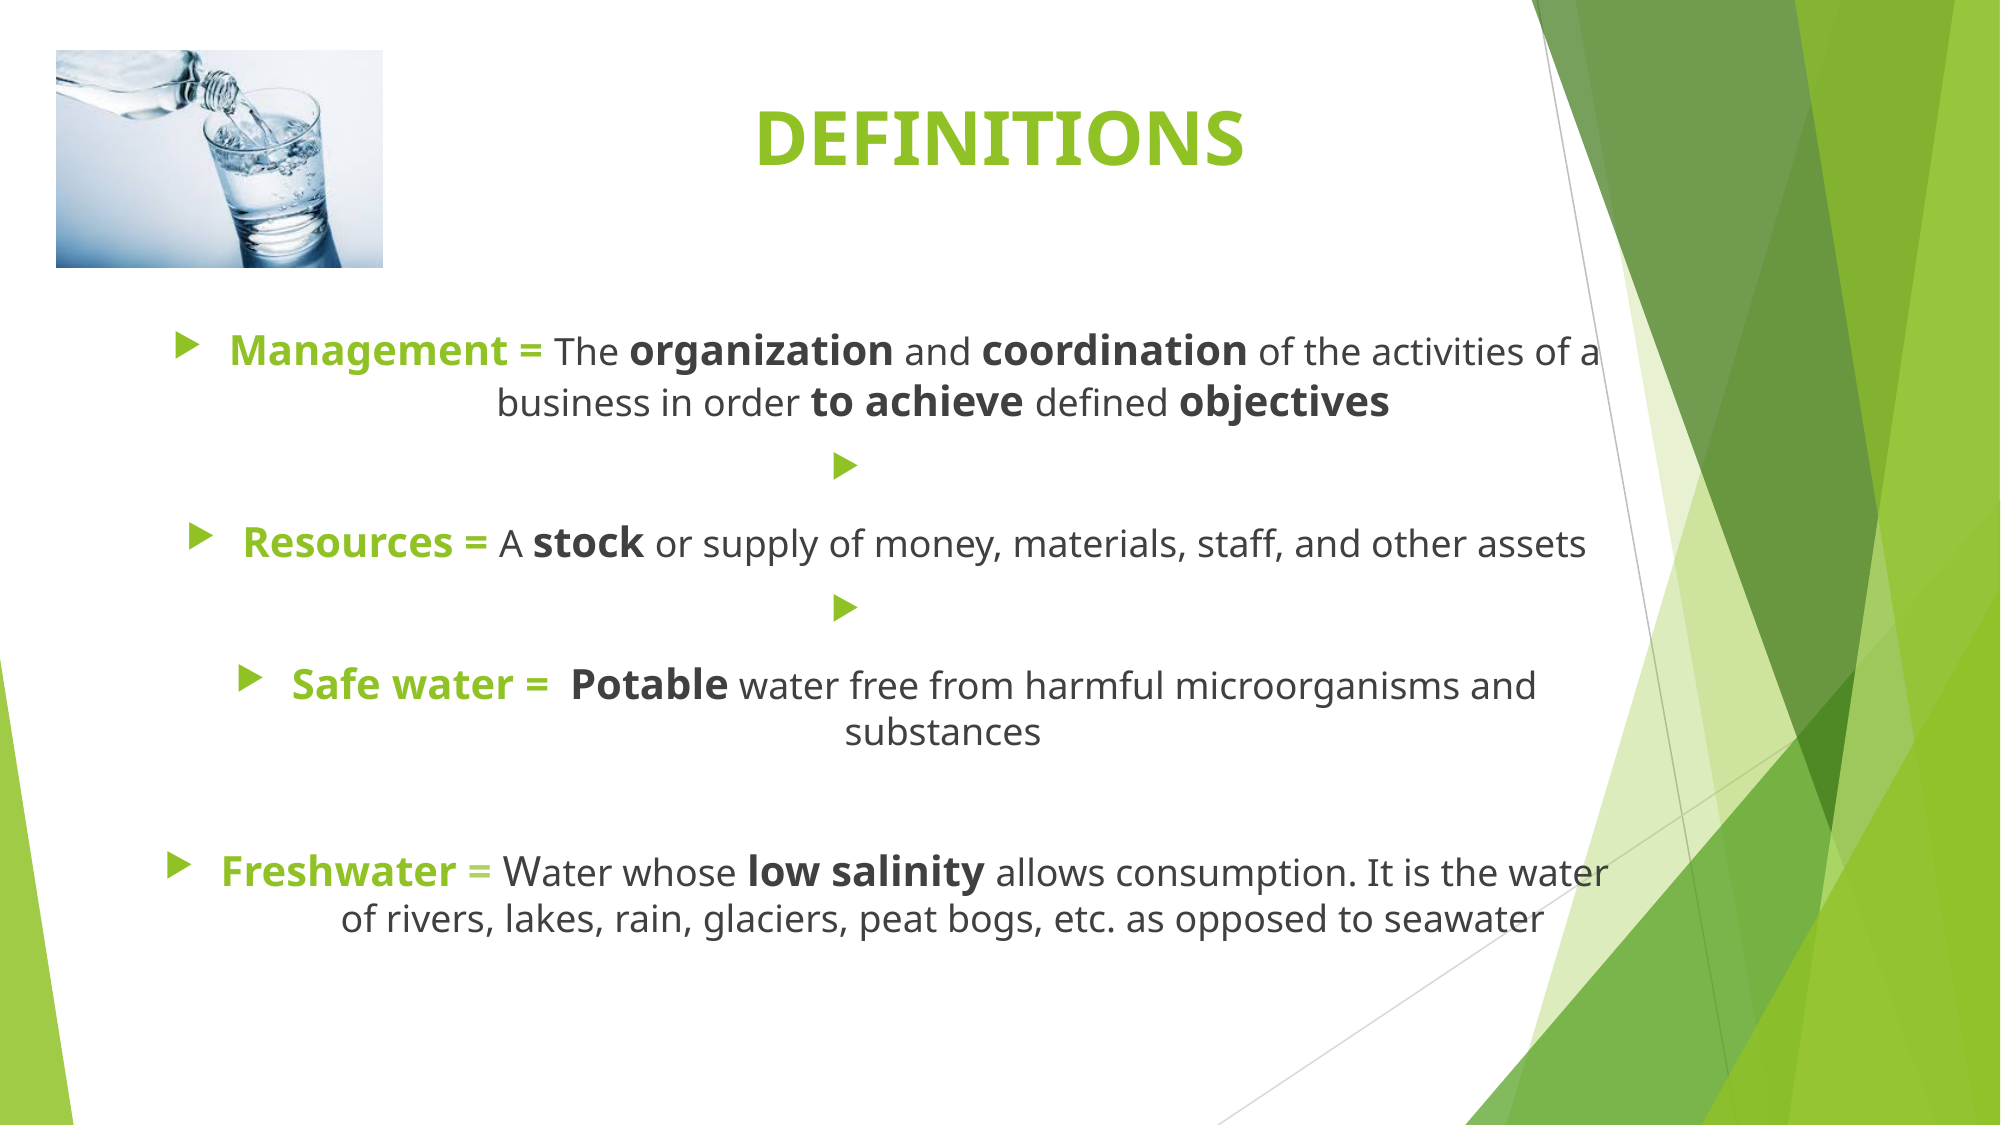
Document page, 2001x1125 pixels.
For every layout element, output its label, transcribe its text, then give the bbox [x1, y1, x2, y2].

picture [56, 51, 383, 268]
title DEFINITIONS [294, 83, 1706, 300]
list Management = The organization and coordination of the activities of a business in order to achieve defined objectives Resources = A stock or supply of money, materials, staff, and other assets Safe water = Potable water free from harmful microorganisms and substances Freshwater = Water whose low salinity allows consumption. It is the water of rivers, lakes, rain, glaciers, peat bogs, etc. as opposed to seawater [144, 316, 1630, 1074]
